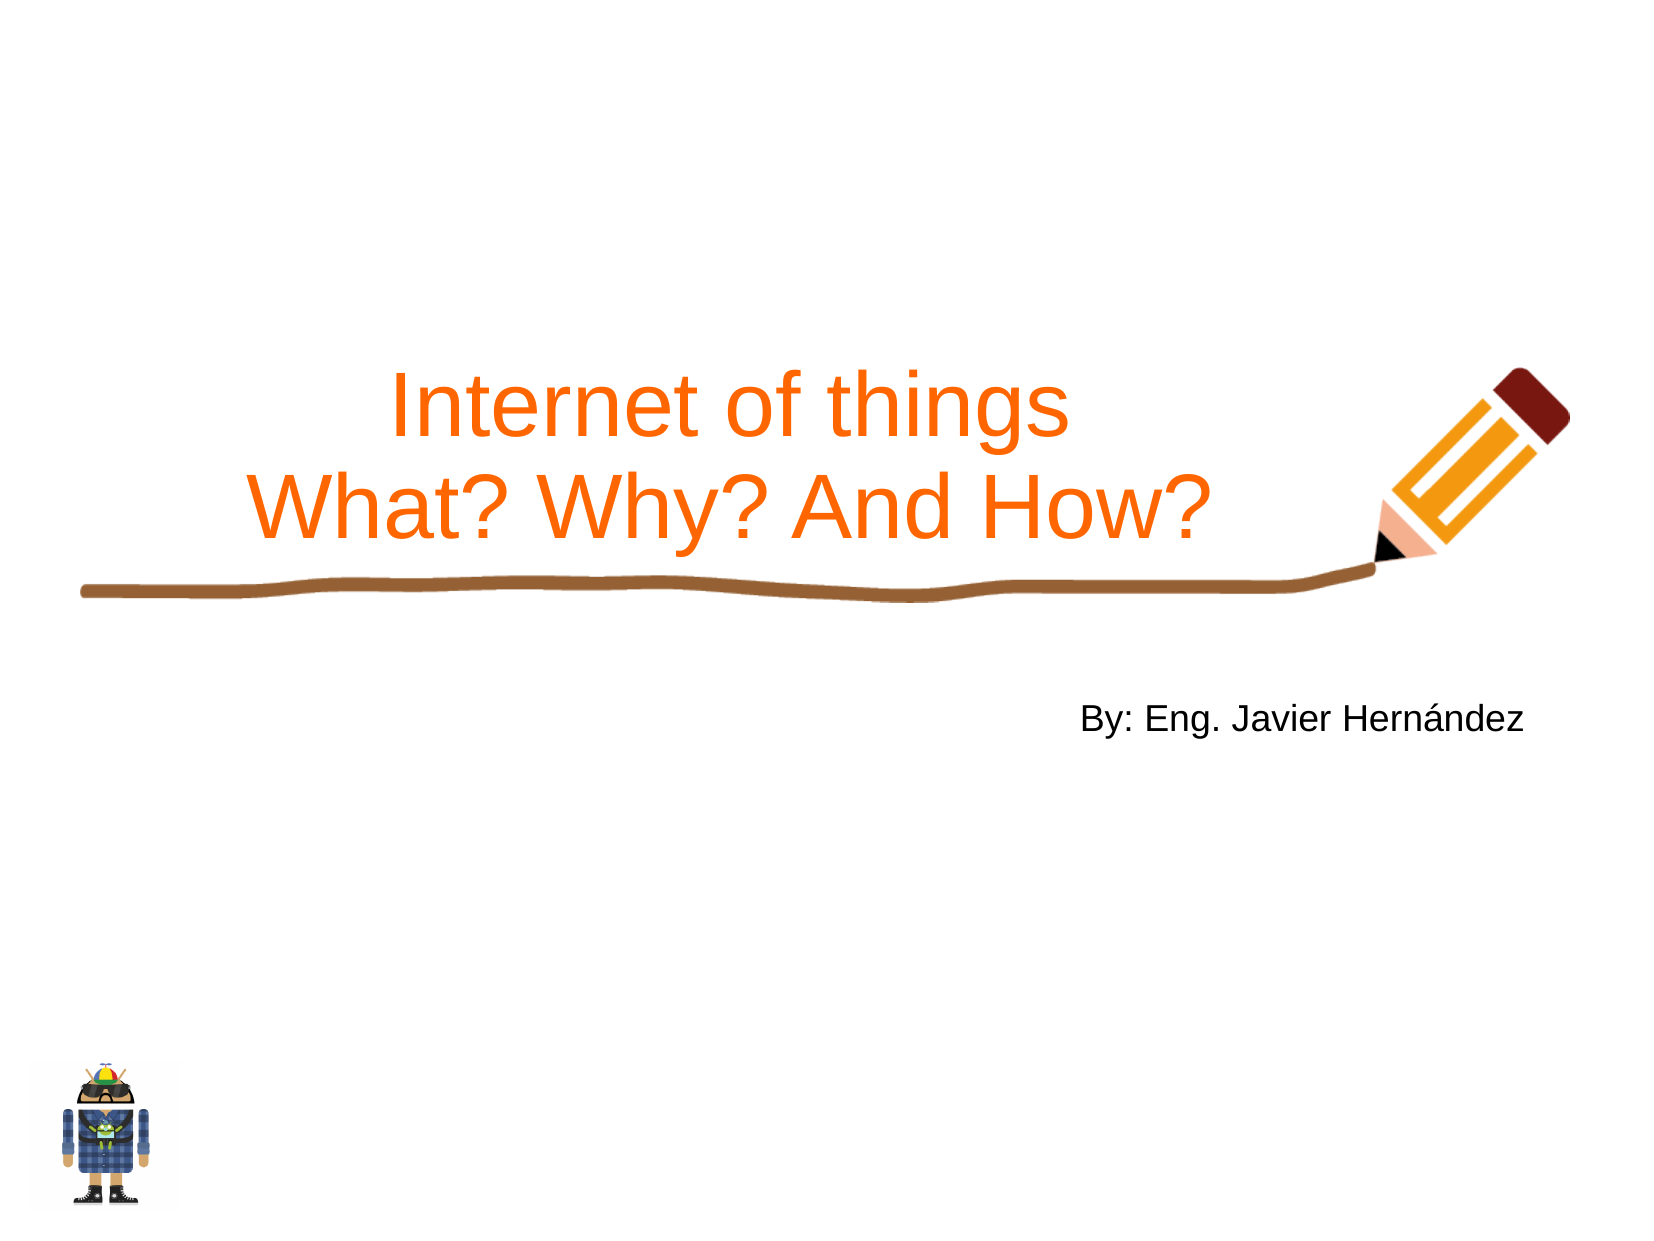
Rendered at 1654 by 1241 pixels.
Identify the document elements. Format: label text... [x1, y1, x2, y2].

picture [80, 367, 1570, 603]
picture [30, 1059, 181, 1210]
text_box By: Eng. Javier Hernández [1065, 690, 1576, 751]
title Internet of things What? Why? And How? [82, 352, 1379, 560]
